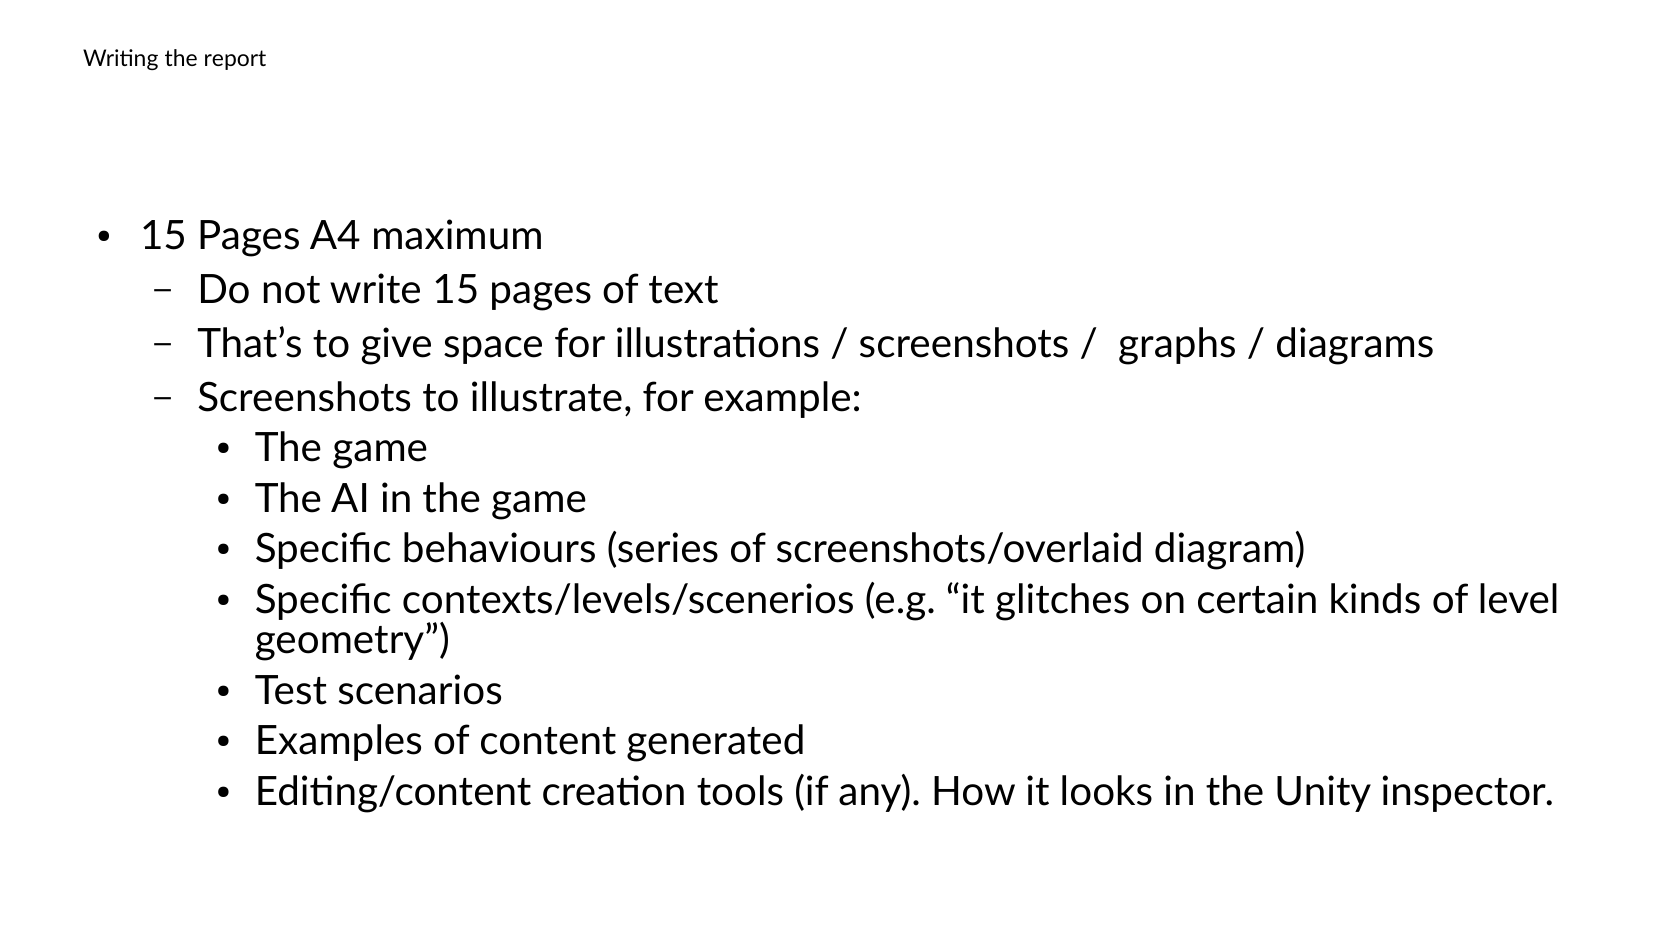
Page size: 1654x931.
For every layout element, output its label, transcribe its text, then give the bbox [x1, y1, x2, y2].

list 15 Pages A4 maximum Do not write 15 pages of text That’s to give space for illustrations / screenshots / graphs / diagrams Screenshots to illustrate, for example: The game The AI in the game Specific behaviours (series of screenshots/overlaid diagram) Specific contexts/levels/scenerios (e.g. “it glitches on certain kinds of level geometry”) Test scenarios Examples of content generated Editing/content creation tools (if any). How it looks in the Unity inspector. [82, 217, 1571, 839]
title Writing the report [83, 0, 1571, 119]
